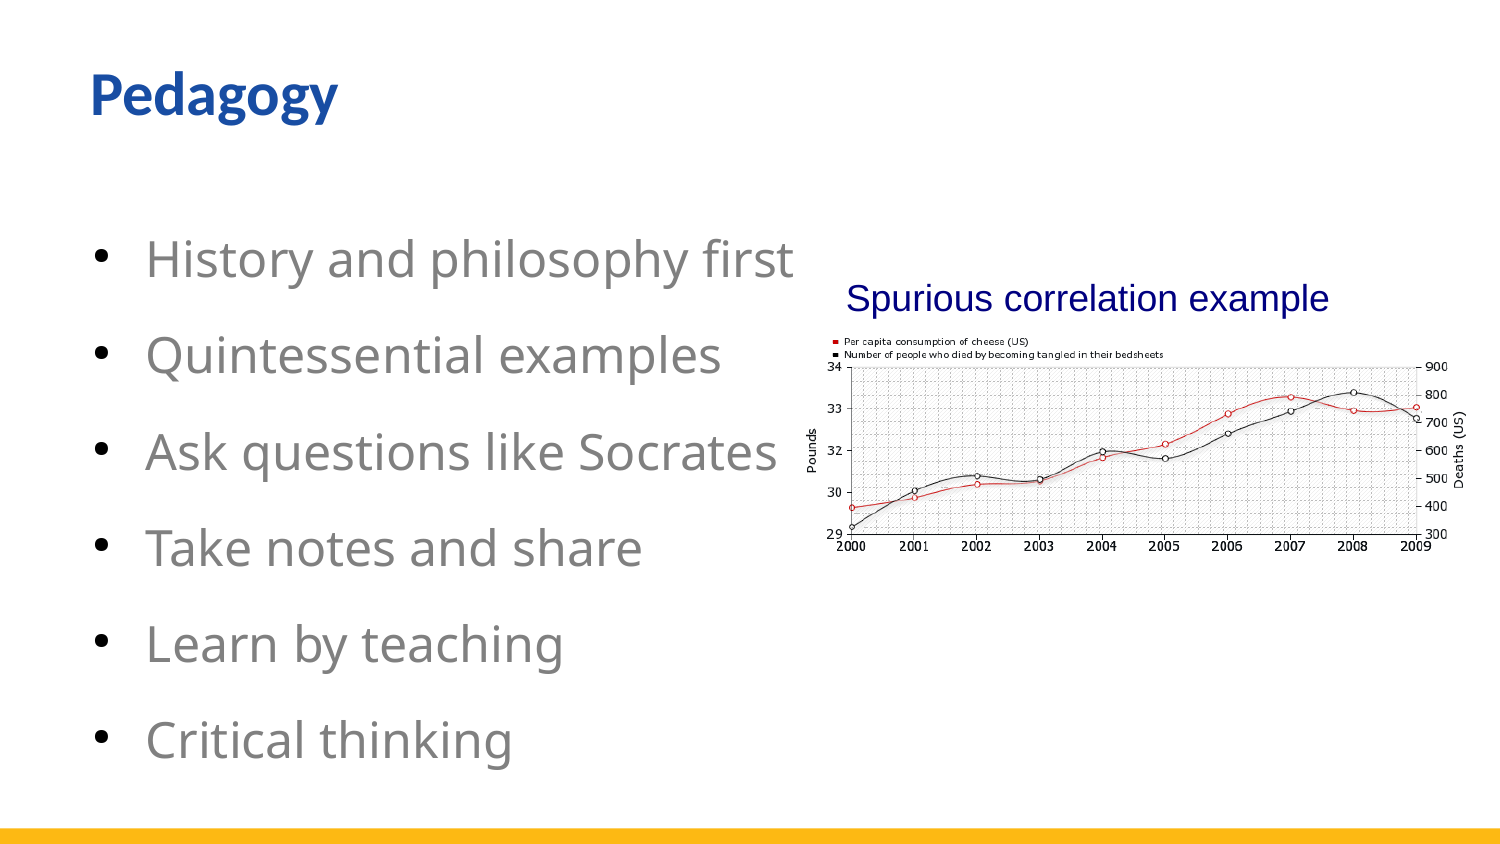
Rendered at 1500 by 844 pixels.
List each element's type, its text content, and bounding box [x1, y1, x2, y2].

title Pedagogy [75, 0, 1426, 197]
text_box Spurious correlation example [810, 270, 1456, 369]
list History and philosophy first Quintessential examples Ask questions like Socrates Take notes and share Learn by teaching Critical thinking [75, 221, 826, 781]
picture [777, 329, 1500, 580]
